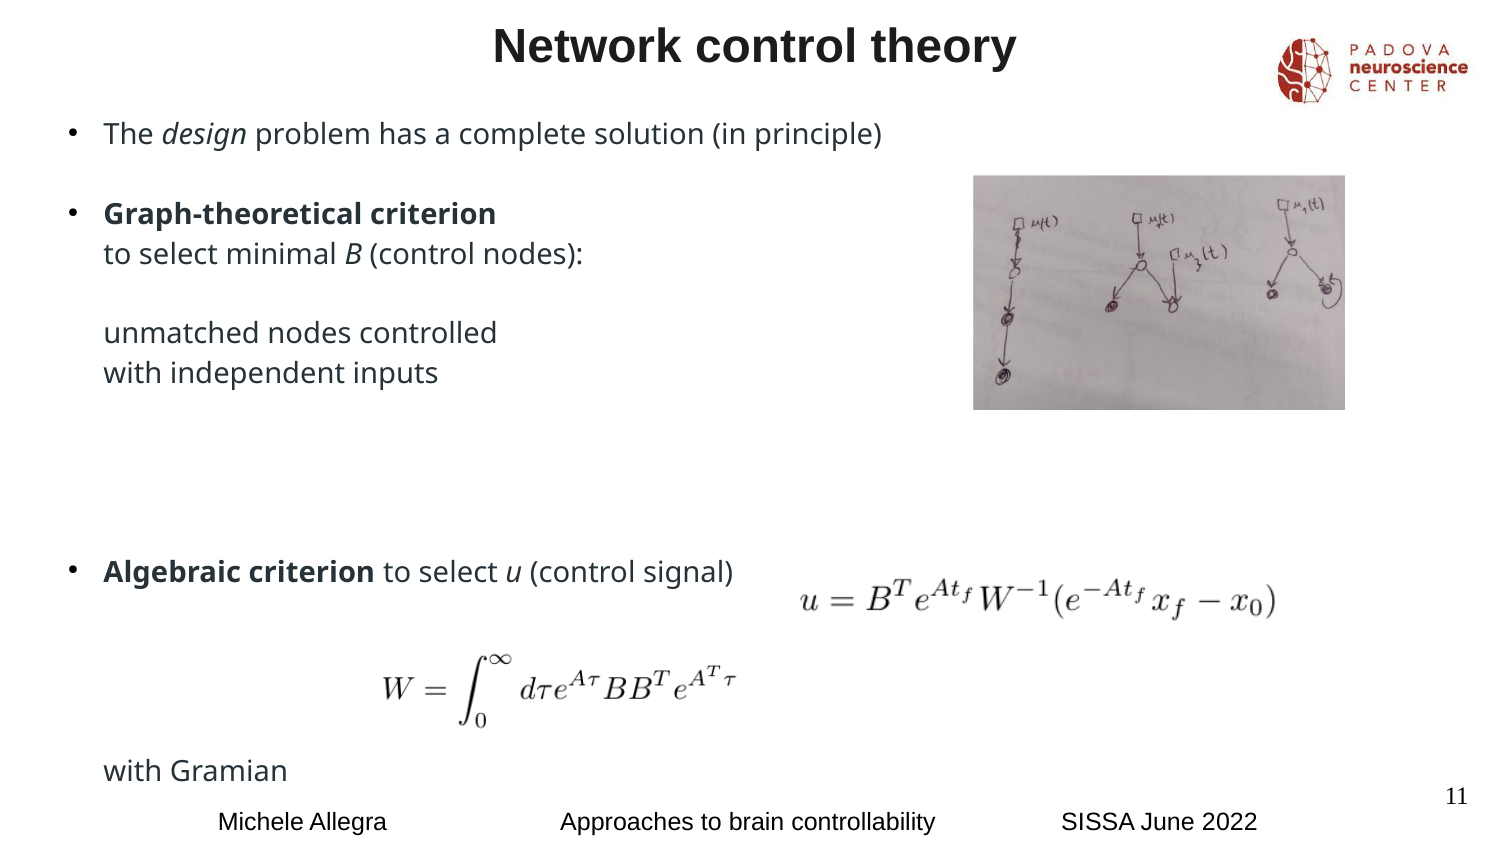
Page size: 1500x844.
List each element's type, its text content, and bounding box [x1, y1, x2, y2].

picture [973, 175, 1345, 410]
text_box Michele Allegra Approaches to brain controllability SISSA June 2022 [64, 794, 1415, 844]
picture [784, 535, 1293, 649]
text_box Network control theory [74, 0, 1436, 95]
slide_number <number> [1378, 779, 1469, 844]
text_box The design problem has a complete solution (in principle) Graph-theoretical criterion to select minimal B (control nodes): unmatched nodes controlled with independent inputs Algebraic criterion to select u (control signal) with Gramian [53, 106, 1128, 844]
picture [358, 621, 762, 756]
picture [1268, 10, 1476, 123]
